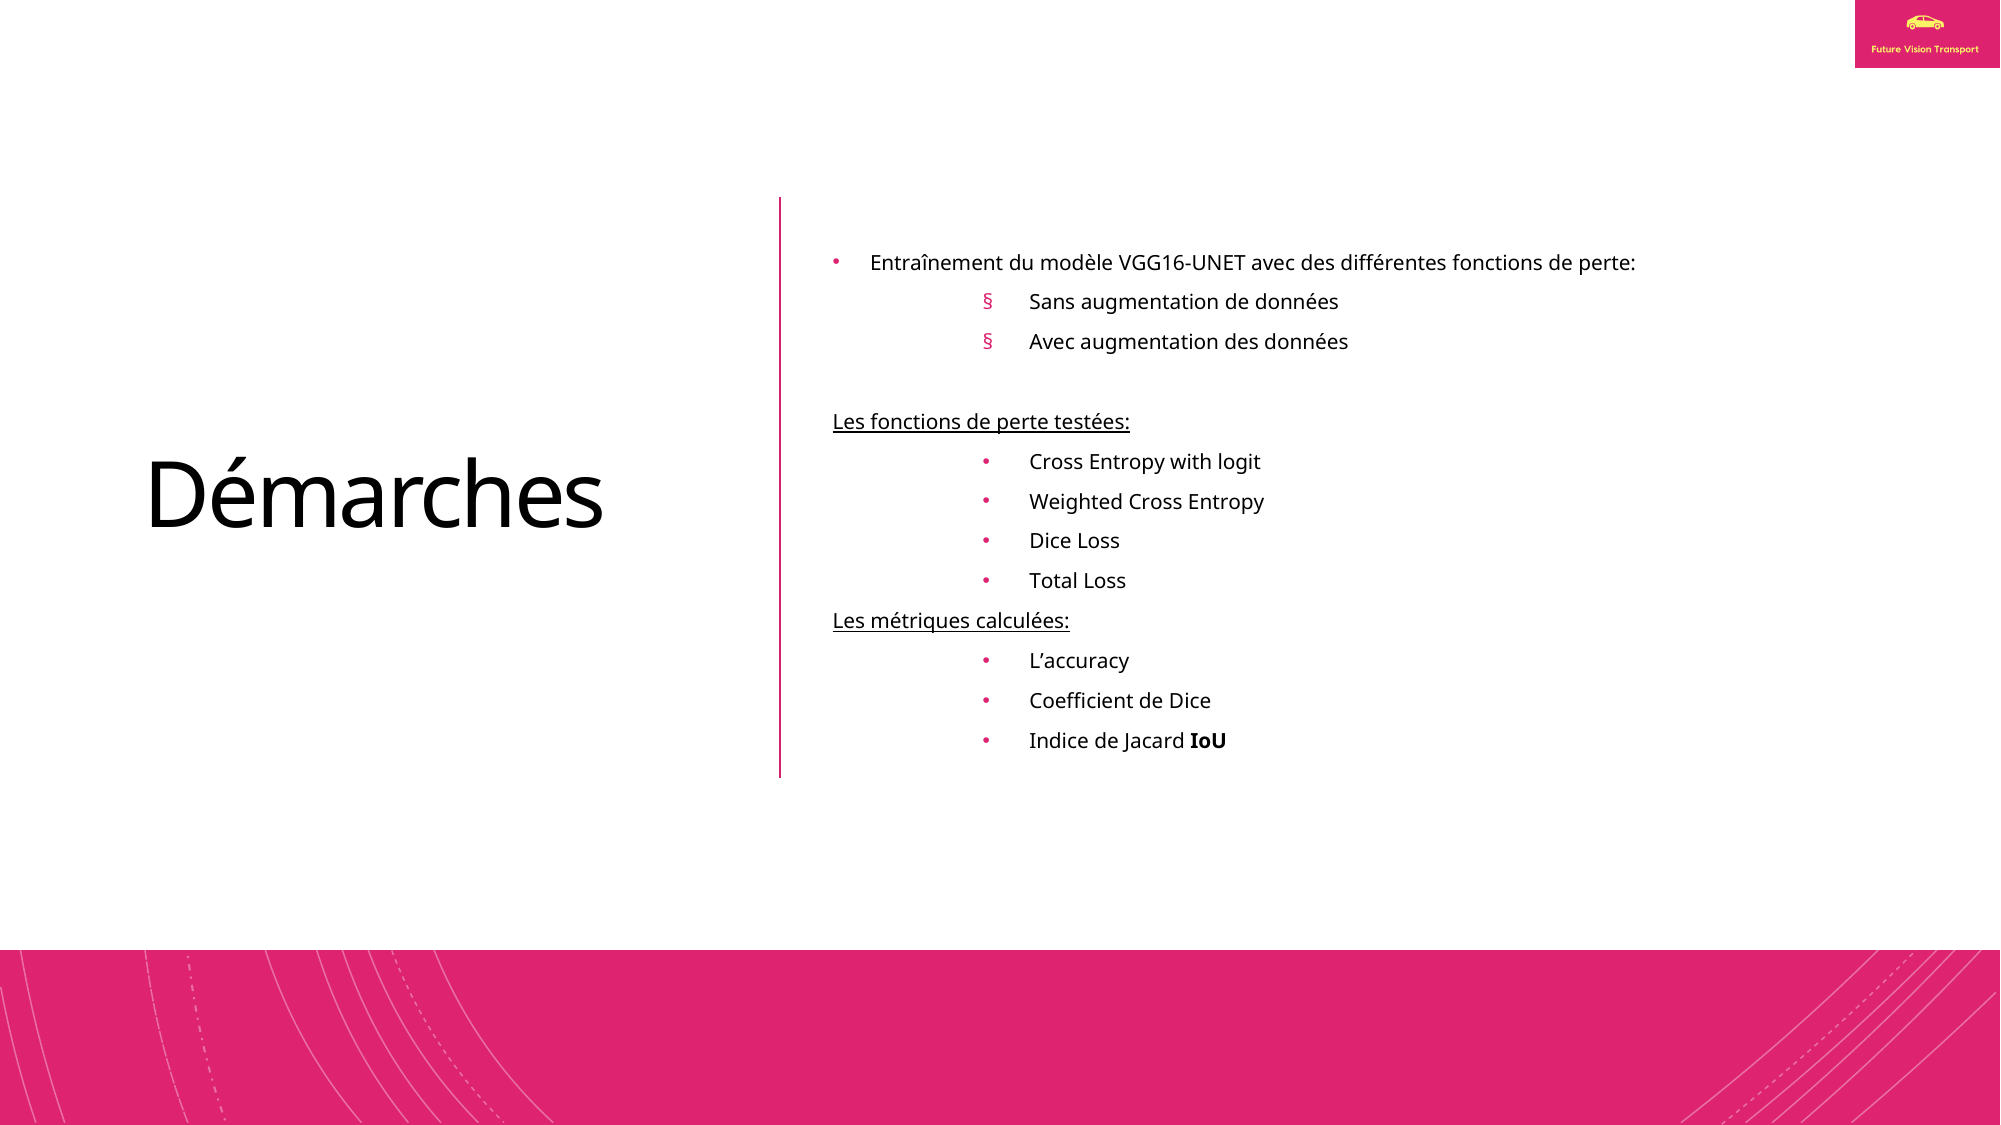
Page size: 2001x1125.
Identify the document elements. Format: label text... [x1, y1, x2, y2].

text_box [0, 0, 2000, 1125]
title Démarches [105, 157, 741, 842]
list Entraînement du modèle VGG16-UNET avec des différentes fonctions de perte: Sans augmentation de données Avec augmentation des données Les fonctions de perte testées: Cross Entropy with logit Weighted Cross Entropy Dice Loss Total Loss Les métriques calculées: L’accuracy Coefficient de Dice Indice de Jacard IoU [817, 157, 1722, 842]
picture [1855, 0, 2000, 68]
